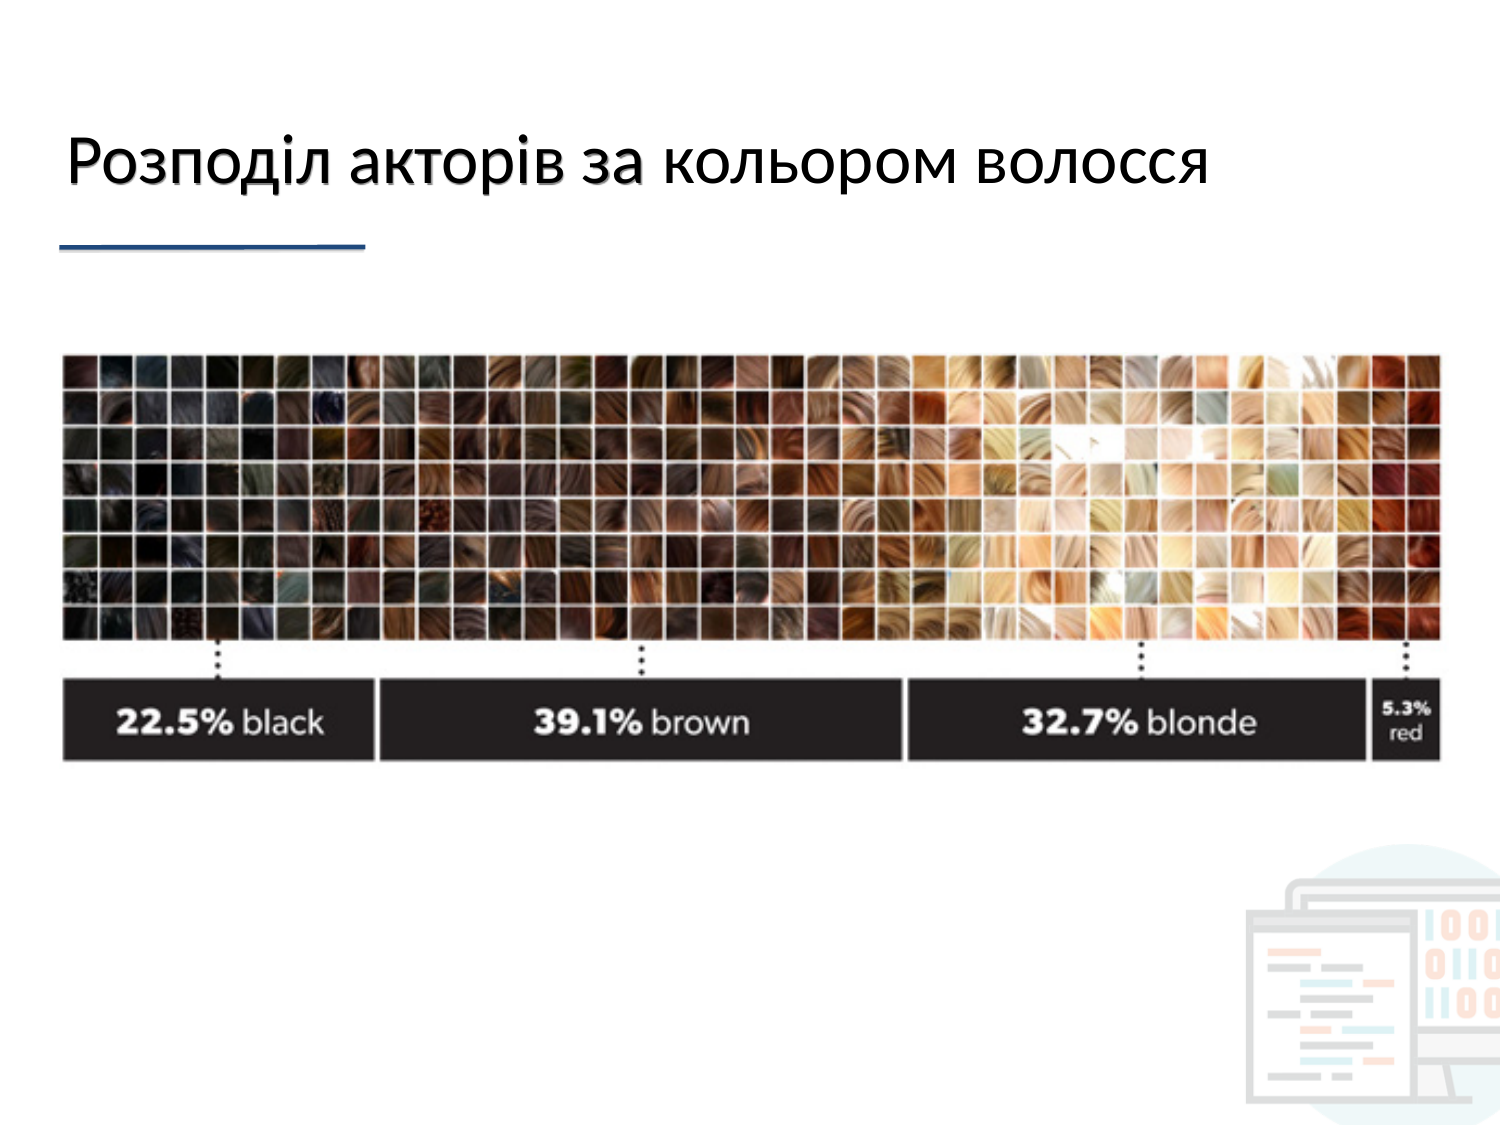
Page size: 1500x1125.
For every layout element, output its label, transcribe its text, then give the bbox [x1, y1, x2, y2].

picture [1199, 844, 1500, 1125]
title Розподіл акторів за кольором волосся [51, 97, 1449, 223]
picture [59, 352, 1449, 769]
